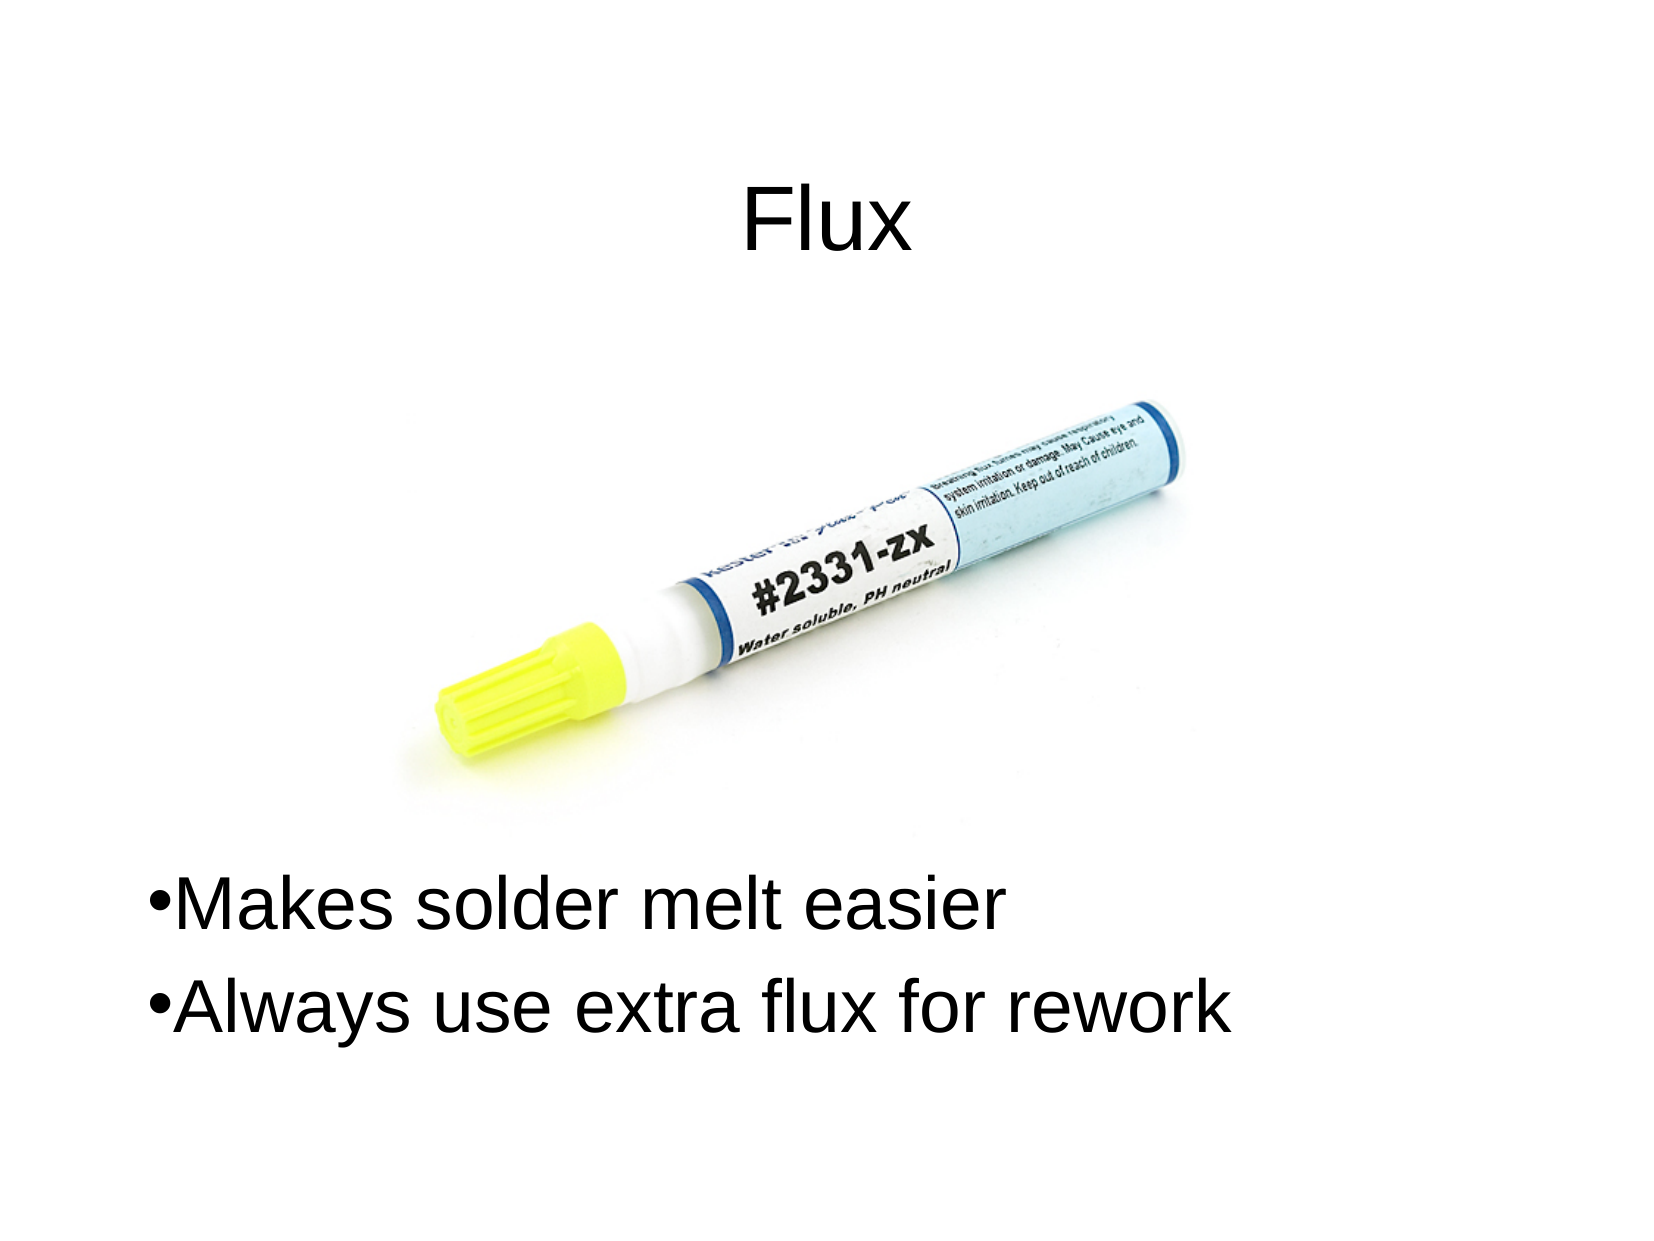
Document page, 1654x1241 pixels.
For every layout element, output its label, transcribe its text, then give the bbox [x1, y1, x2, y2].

picture [358, 317, 1241, 435]
list Makes solder melt easier Always use extra flux for rework [57, 435, 1561, 1180]
title Flux [124, 110, 1530, 317]
